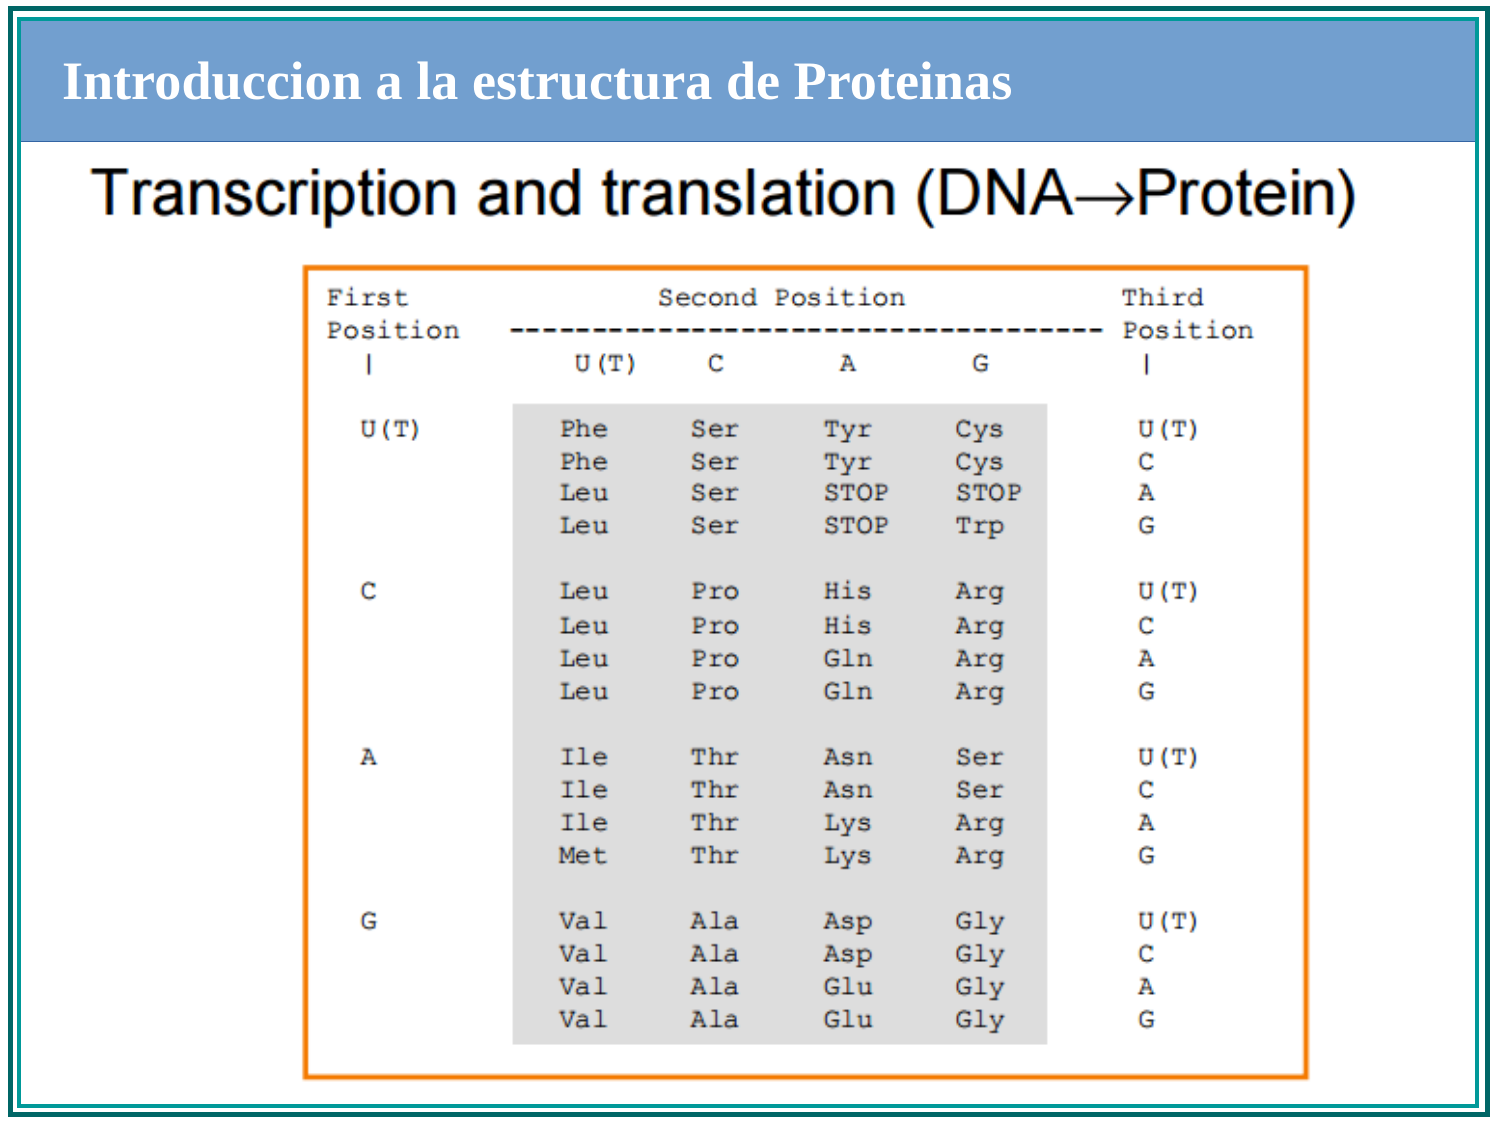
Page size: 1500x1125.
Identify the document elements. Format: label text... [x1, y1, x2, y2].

text_box Introduccion a la estructura de Proteinas [47, 38, 1335, 142]
text_box [21, 21, 1475, 142]
picture [77, 165, 1453, 1099]
